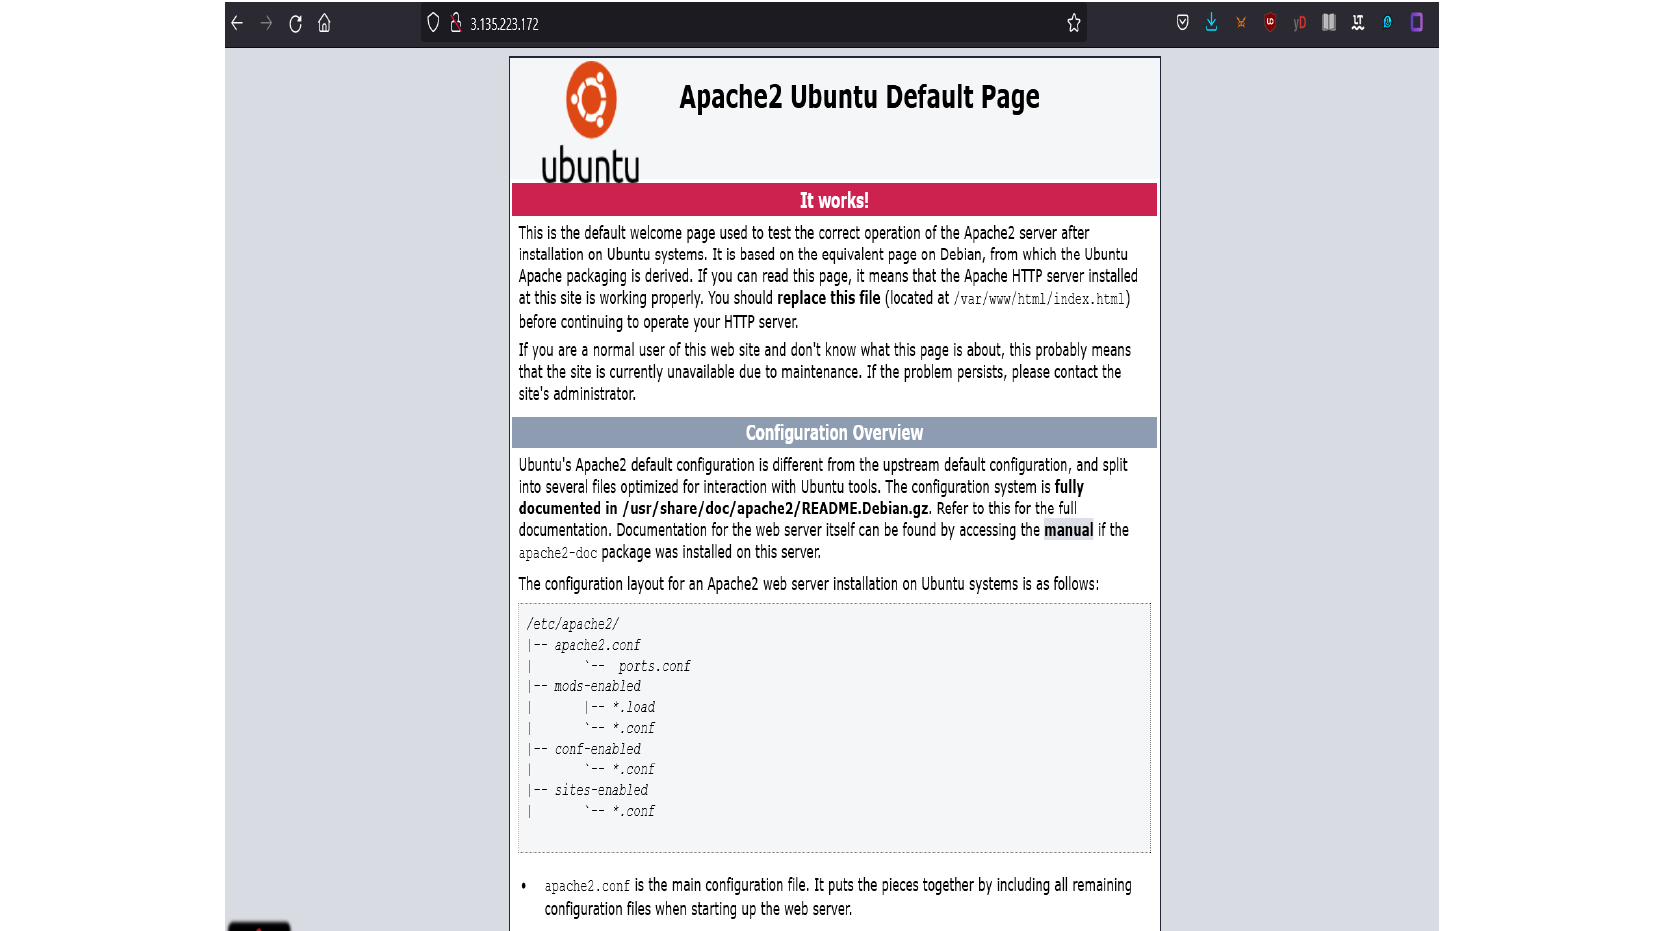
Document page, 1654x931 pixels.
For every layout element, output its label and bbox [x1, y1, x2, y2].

picture [225, 2, 1439, 931]
